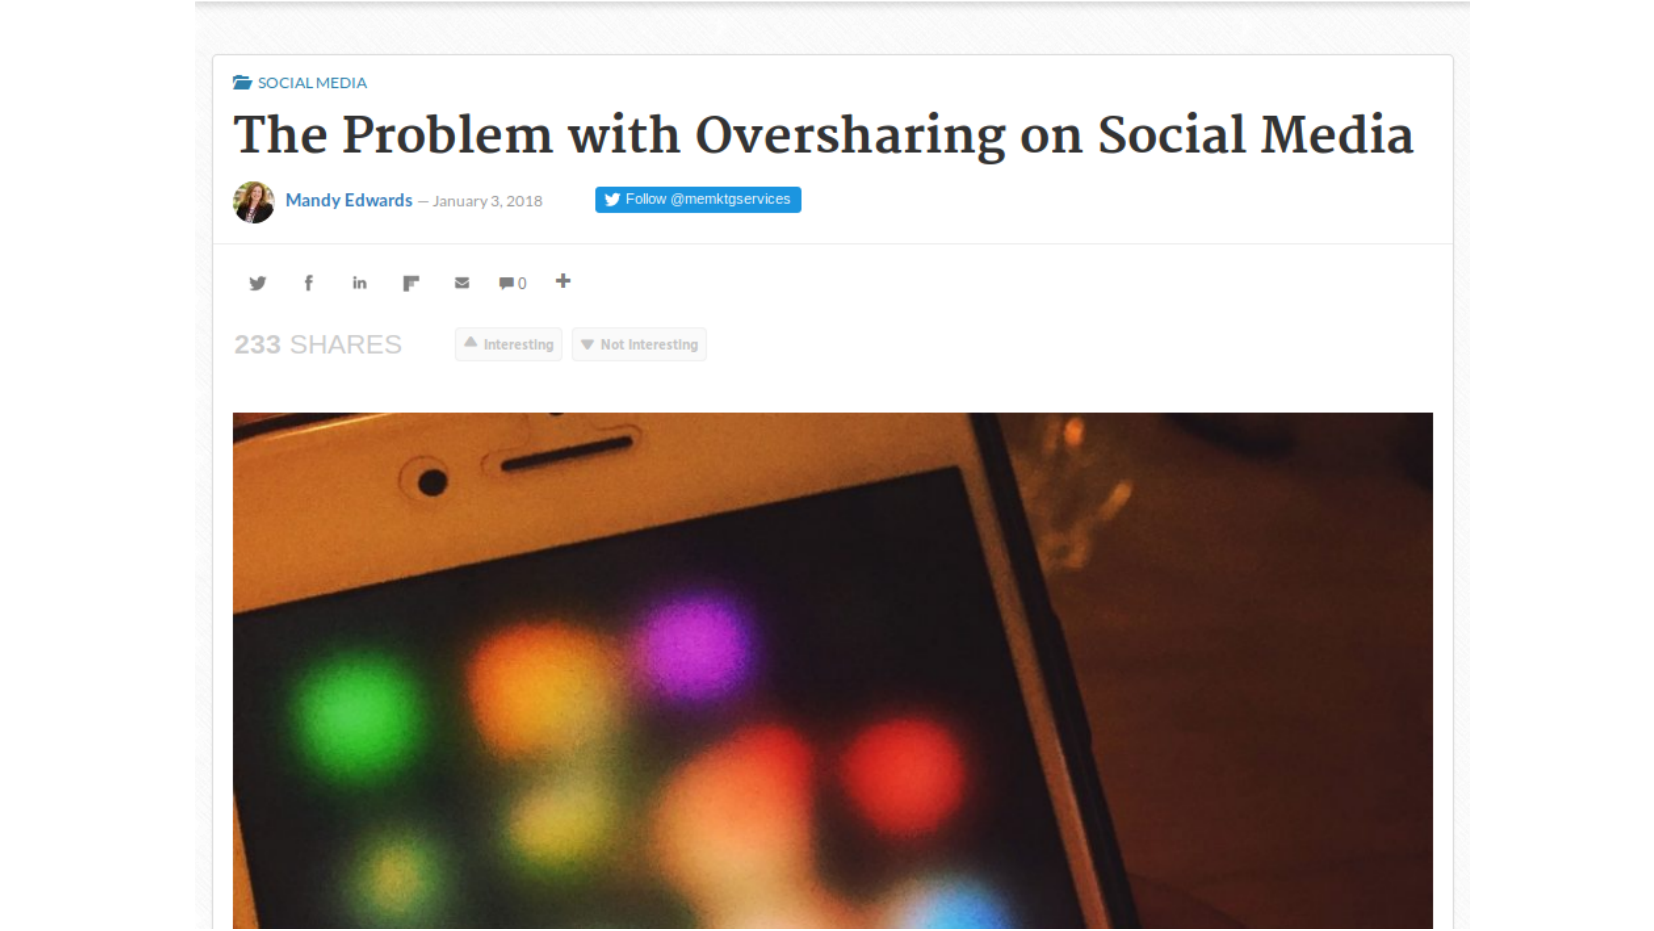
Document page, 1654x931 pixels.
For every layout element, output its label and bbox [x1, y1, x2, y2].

picture [195, 0, 1470, 930]
